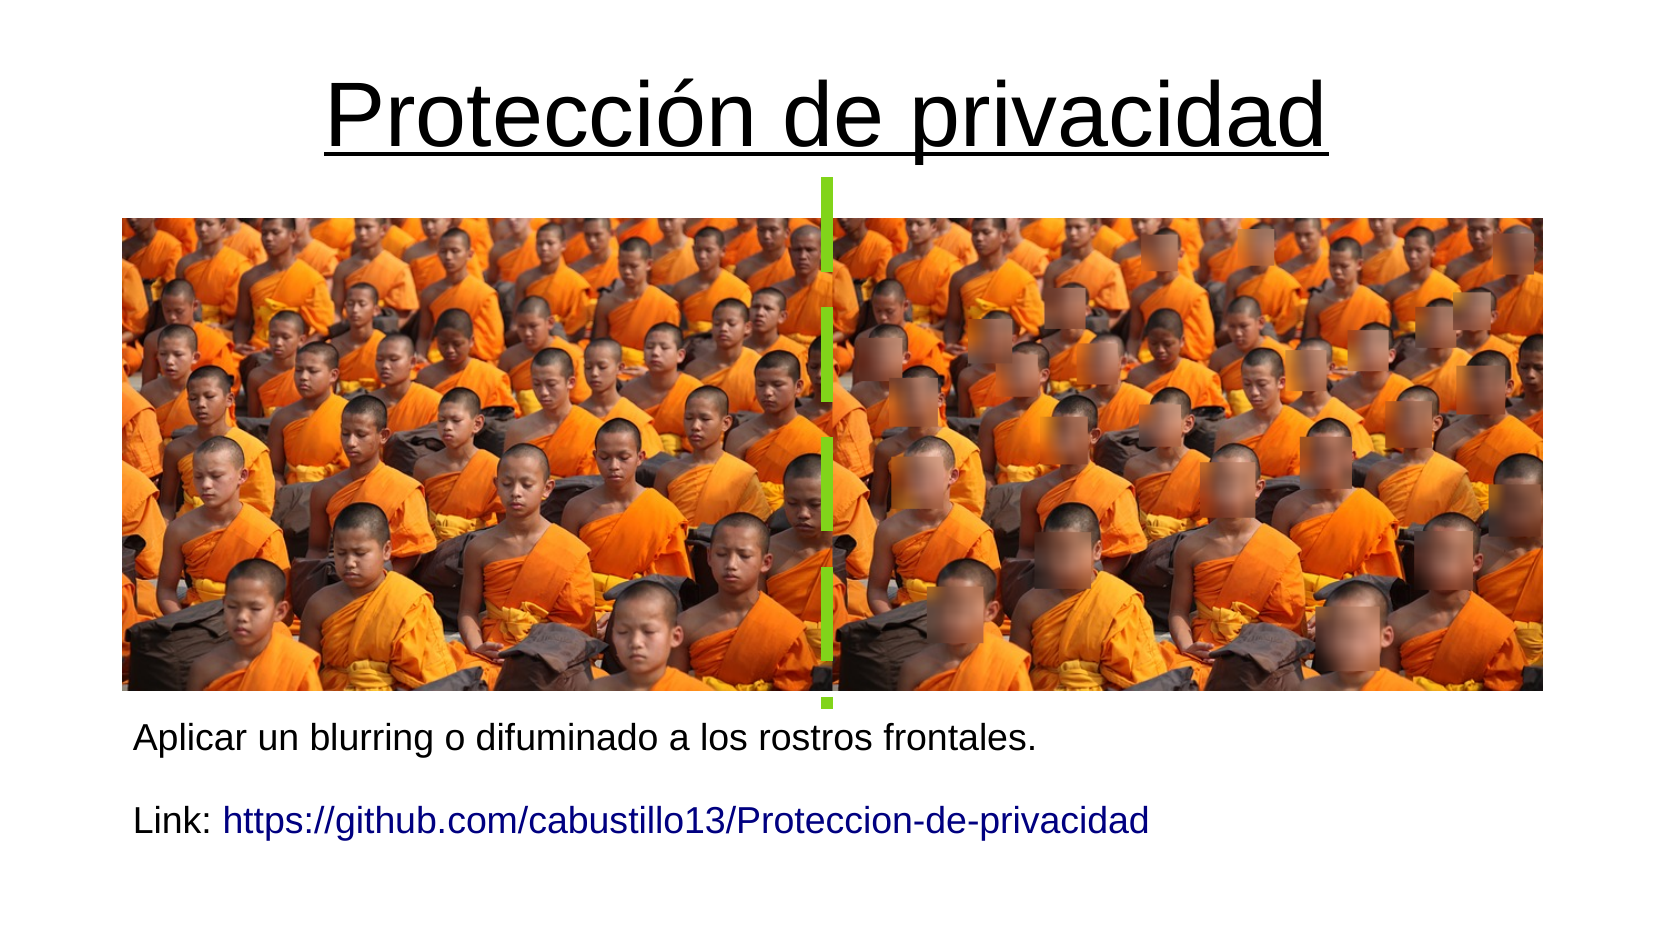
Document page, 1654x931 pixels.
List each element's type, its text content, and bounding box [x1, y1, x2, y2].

text_box Aplicar un blurring o difuminado a los rostros frontales. Link: https://github.com/cabustillo13/Proteccion-de-privacidad [118, 708, 1536, 892]
picture [122, 218, 1543, 691]
title Protección de privacidad [82, 37, 1571, 193]
